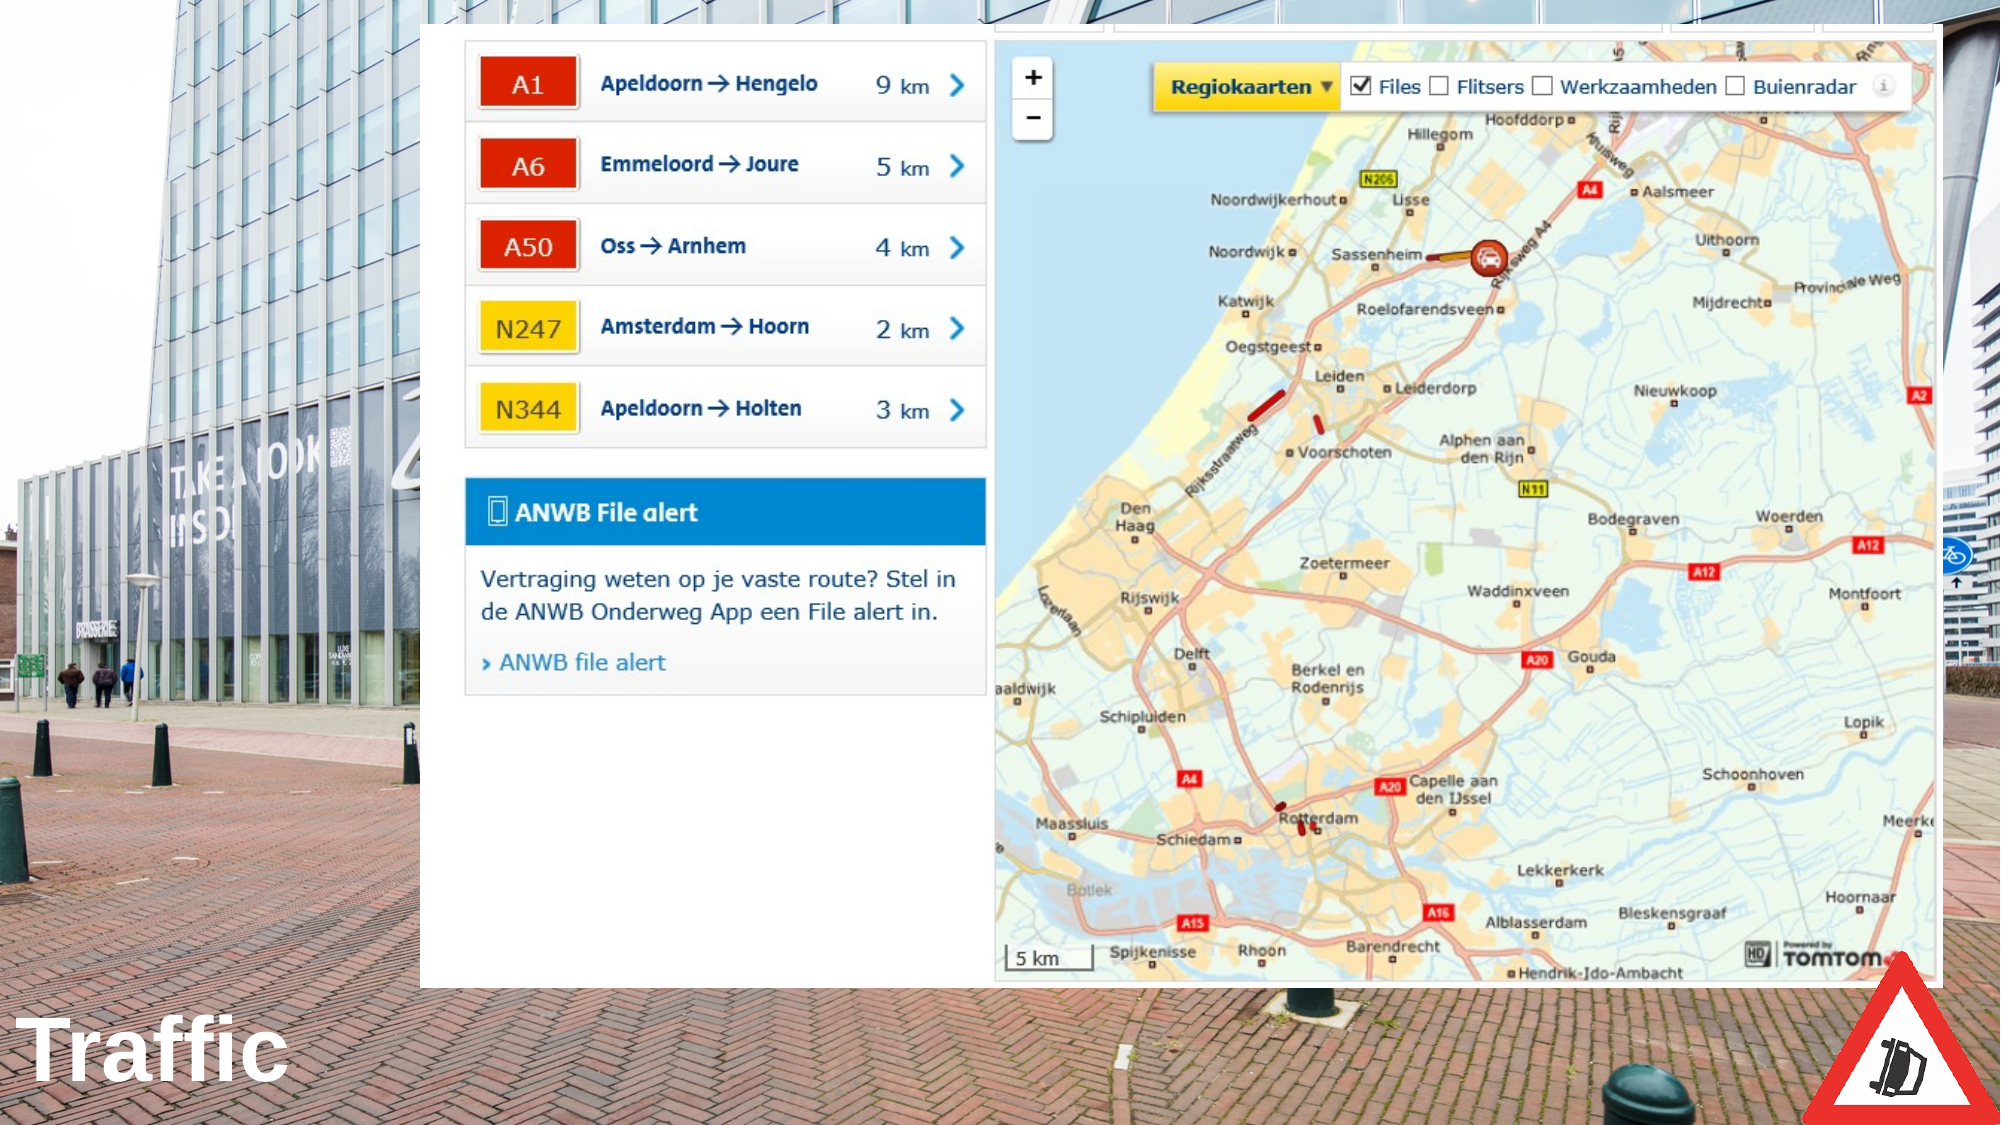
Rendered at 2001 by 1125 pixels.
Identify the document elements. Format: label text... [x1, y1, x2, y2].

picture [0, 0, 2000, 1125]
text_box Traffic [0, 982, 670, 1125]
